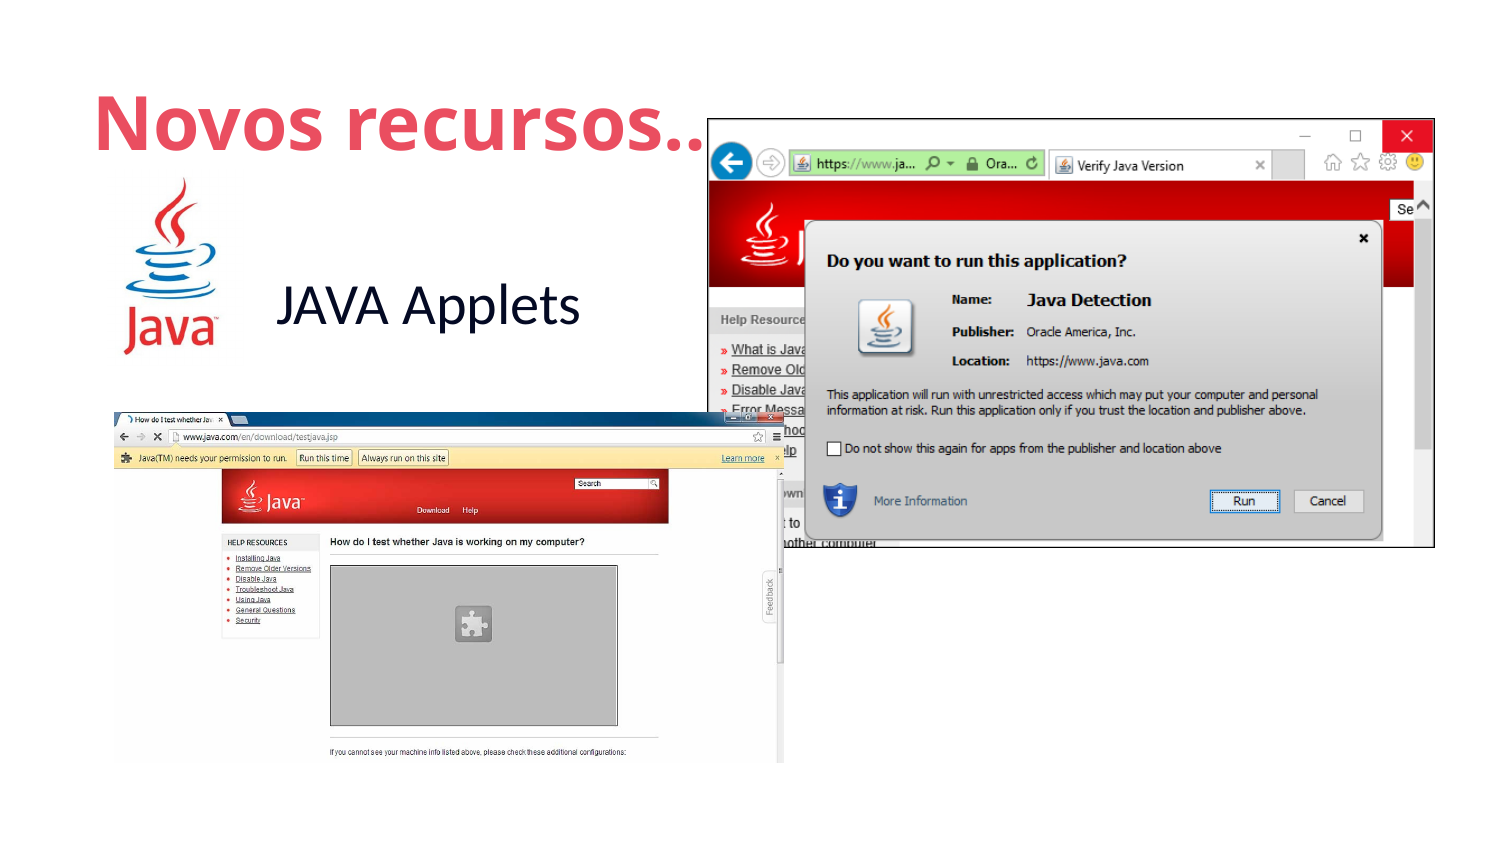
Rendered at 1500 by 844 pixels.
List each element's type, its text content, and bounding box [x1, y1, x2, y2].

text_box JAVA Applets [236, 251, 607, 311]
text_box Novos recursos… [77, 44, 1393, 184]
picture [114, 118, 1435, 763]
picture [107, 169, 244, 366]
